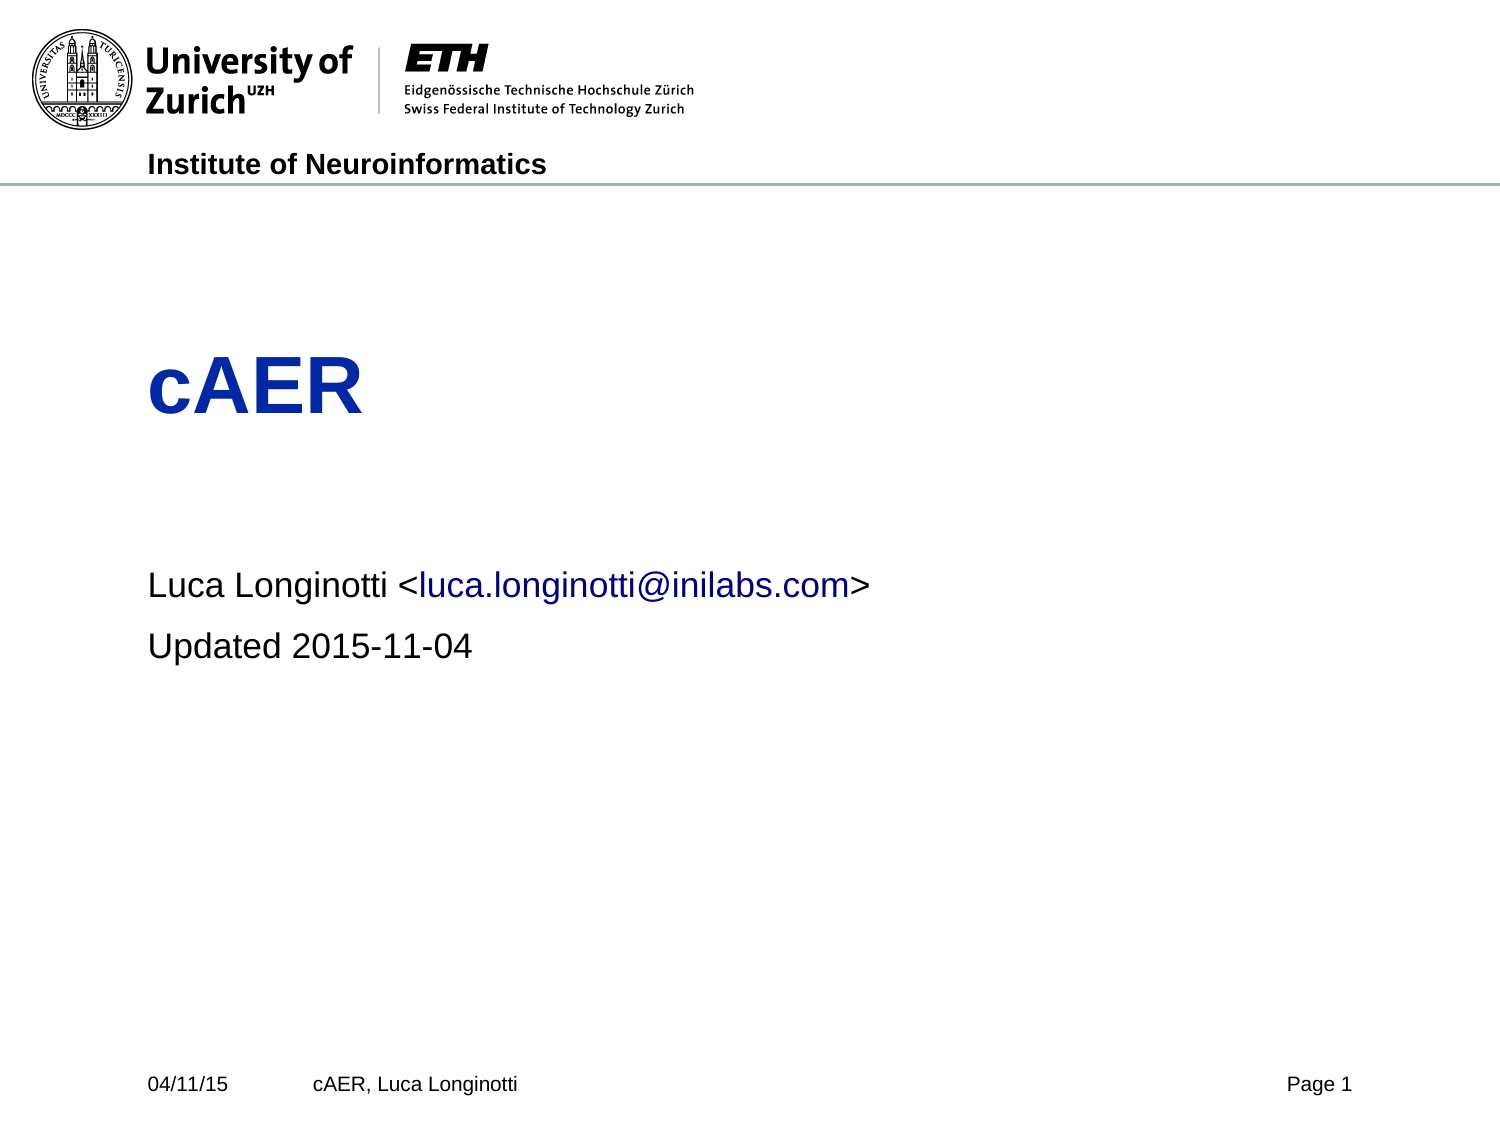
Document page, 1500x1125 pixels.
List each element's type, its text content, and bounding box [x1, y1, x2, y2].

title cAER [147, 326, 1353, 539]
subtitle Luca Longinotti <luca.longinotti@inilabs.com> Updated 2015-11-04 [147, 562, 1353, 851]
picture [26, 23, 704, 136]
